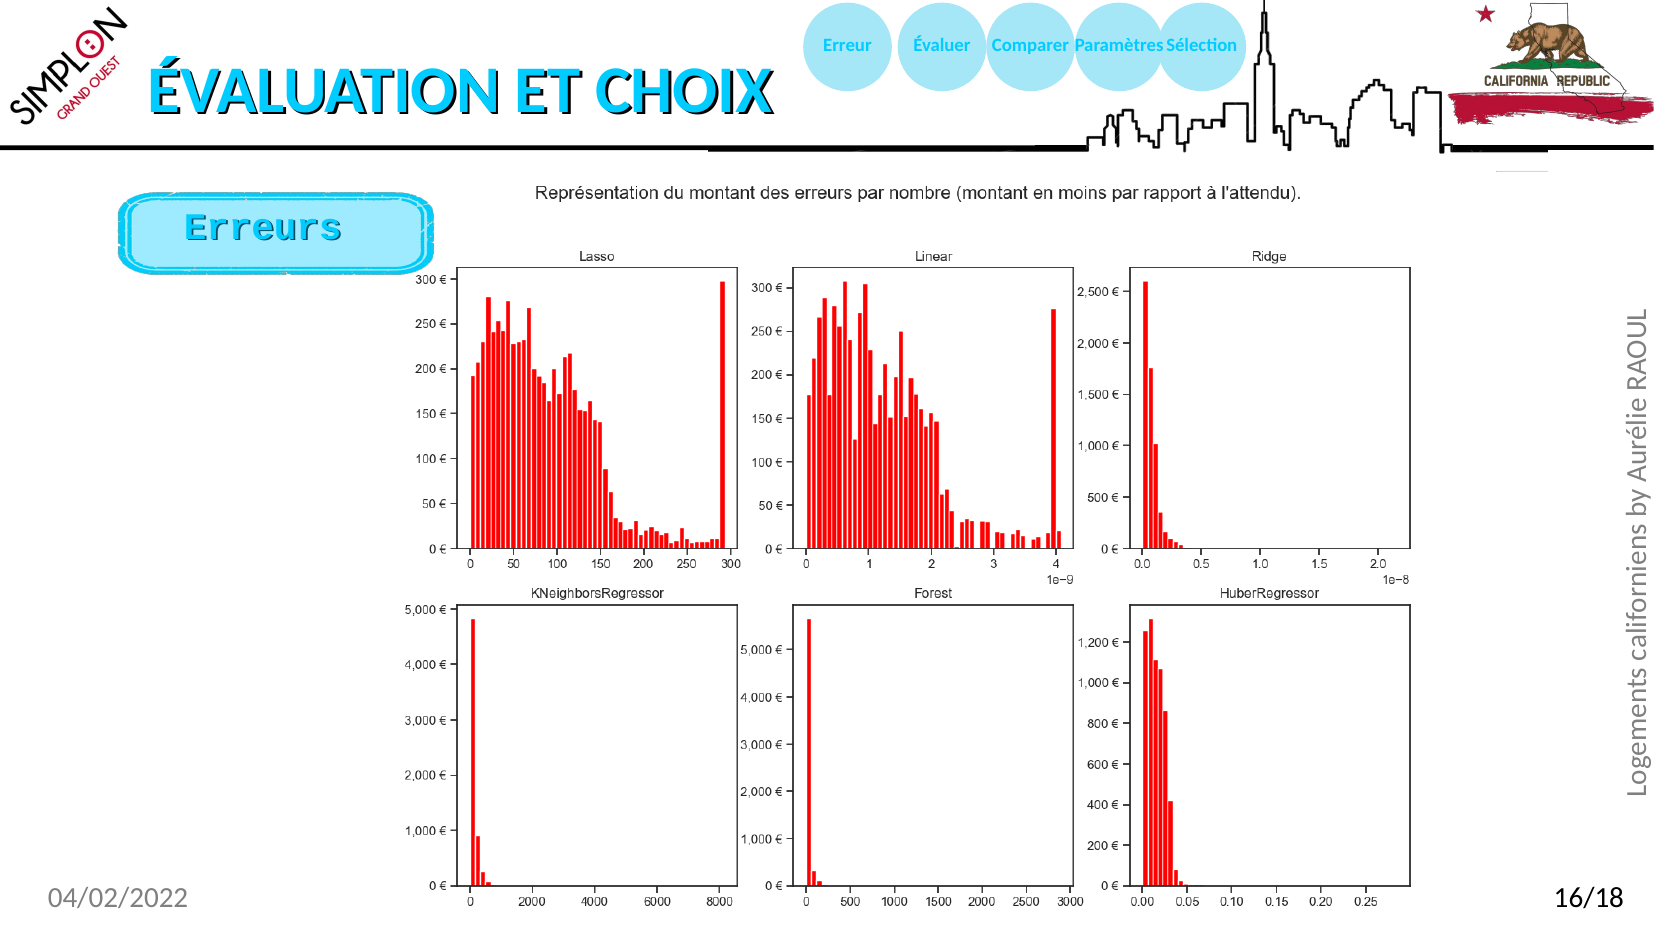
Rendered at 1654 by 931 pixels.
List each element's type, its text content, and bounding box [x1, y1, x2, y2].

text_box Erreur [803, 2, 892, 92]
text_box Évaluer [897, 2, 987, 92]
picture [2, 2, 147, 145]
picture [708, 0, 1654, 172]
text_box Sélection [1161, 2, 1247, 92]
text_box Comparer [986, 2, 1075, 92]
picture [112, 177, 1417, 916]
title ÉVALUATION ET CHOIX [147, 43, 1388, 148]
text_box Paramètres [1075, 2, 1164, 92]
